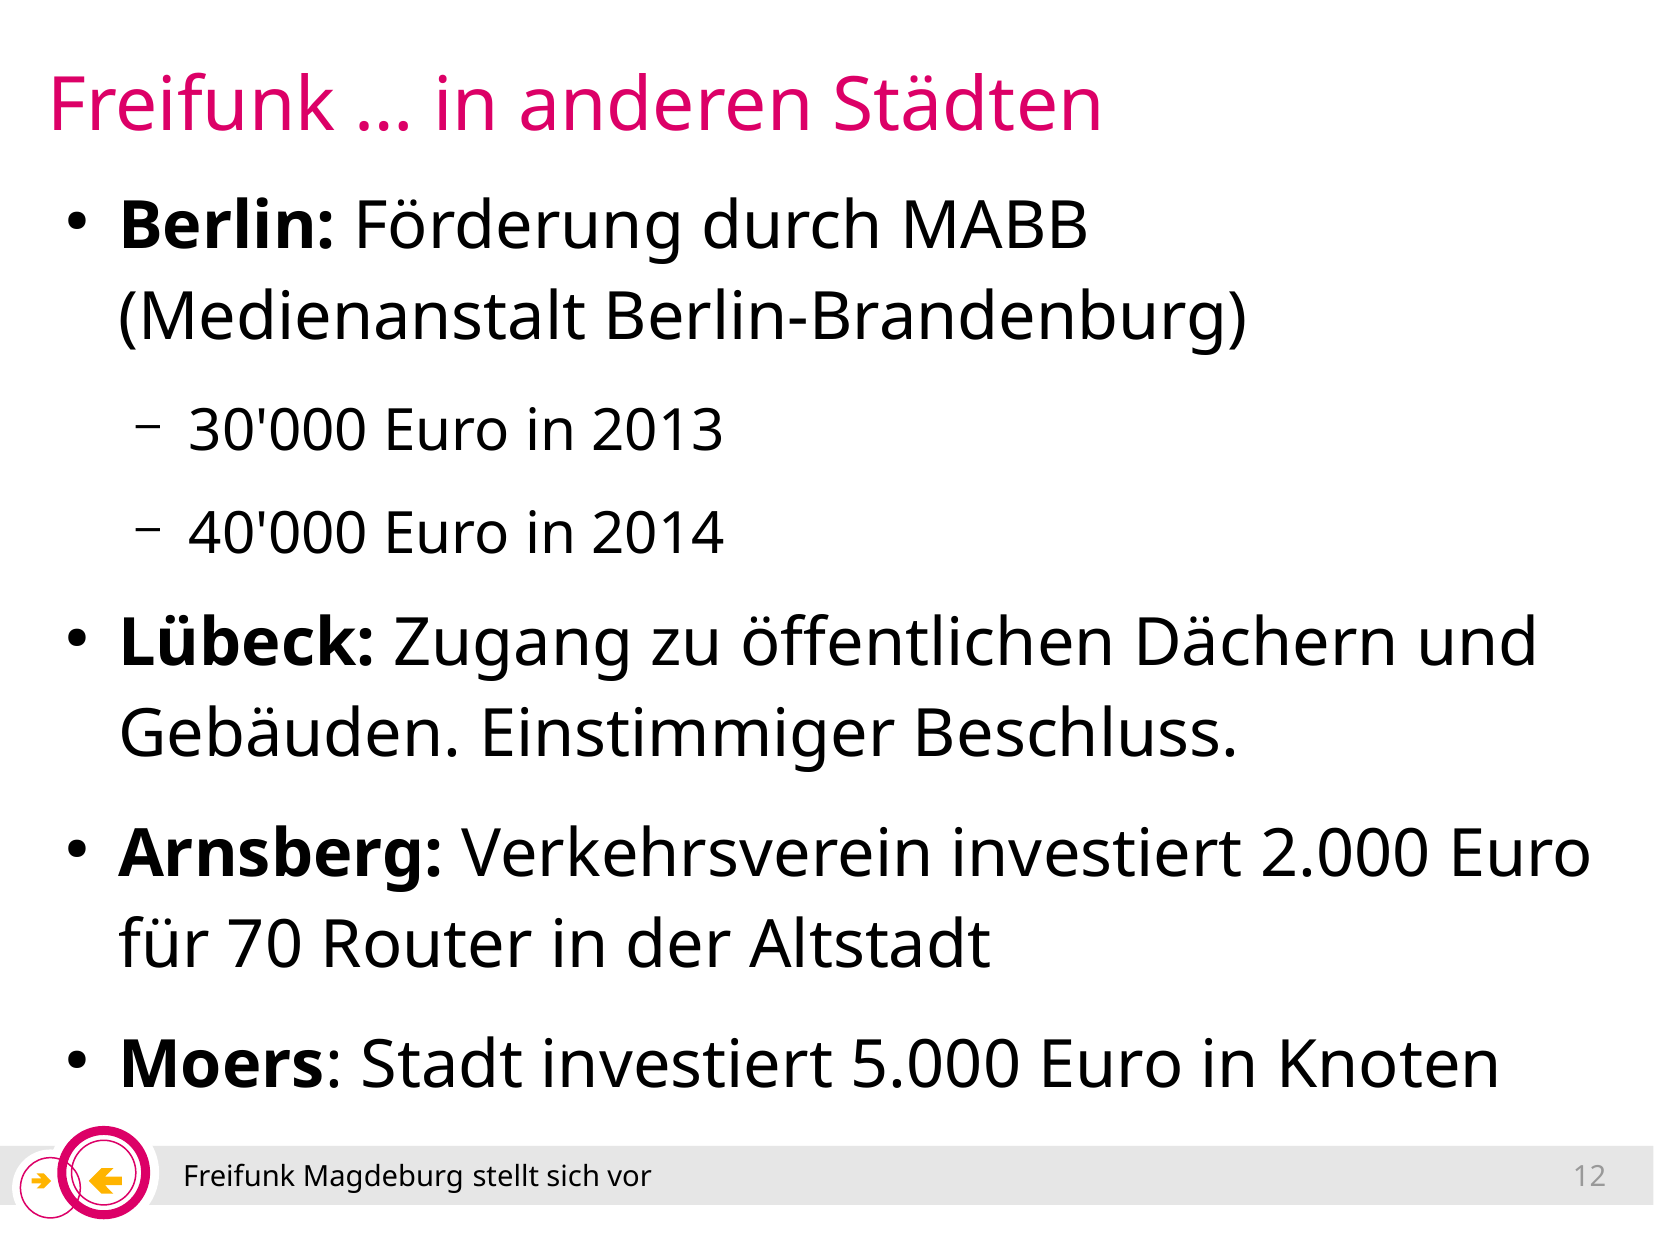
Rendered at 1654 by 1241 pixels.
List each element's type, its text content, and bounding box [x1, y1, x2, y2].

title Freifunk … in anderen Städten [47, 45, 1607, 158]
list Berlin: Förderung durch MABB (Medienanstalt Berlin-Brandenburg) 30'000 Euro in 2013 40'000 Euro in 2014 Lübeck: Zugang zu öffentlichen Dächern und Gebäuden. Einstimmiger Beschluss. Arnsberg: Verkehrsverein investiert 2.000 Euro für 70 Router in der Altstadt Moers: Stadt investiert 5.000 Euro in Knoten [47, 177, 1607, 1111]
